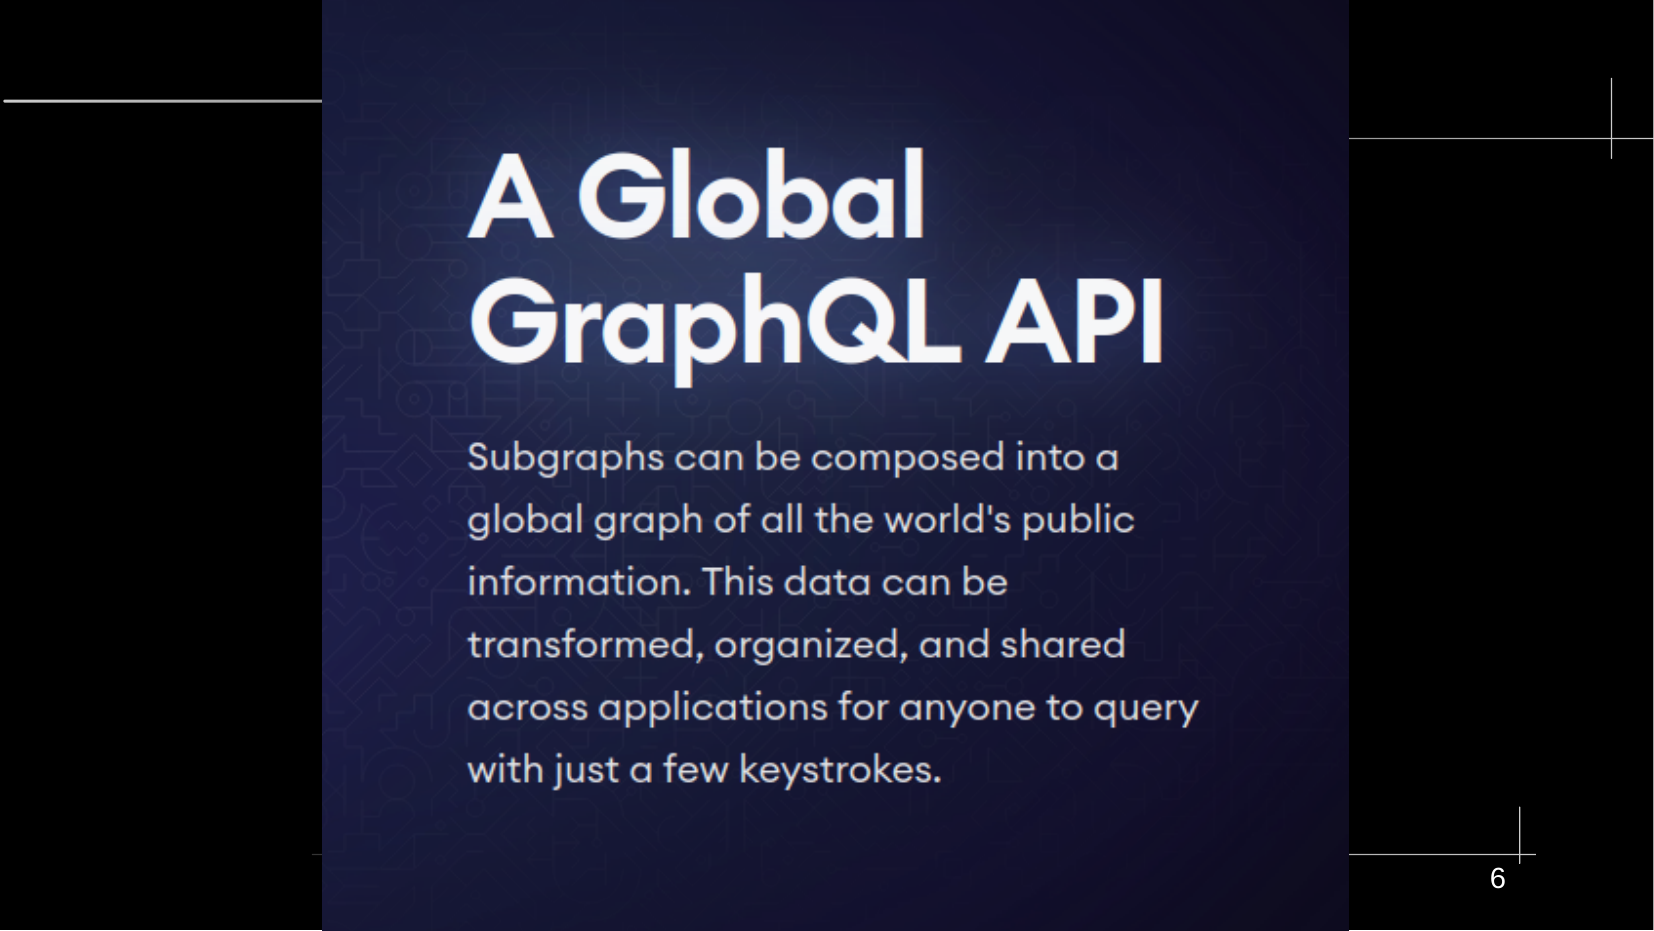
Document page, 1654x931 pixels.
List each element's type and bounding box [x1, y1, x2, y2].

picture [322, 0, 1349, 931]
